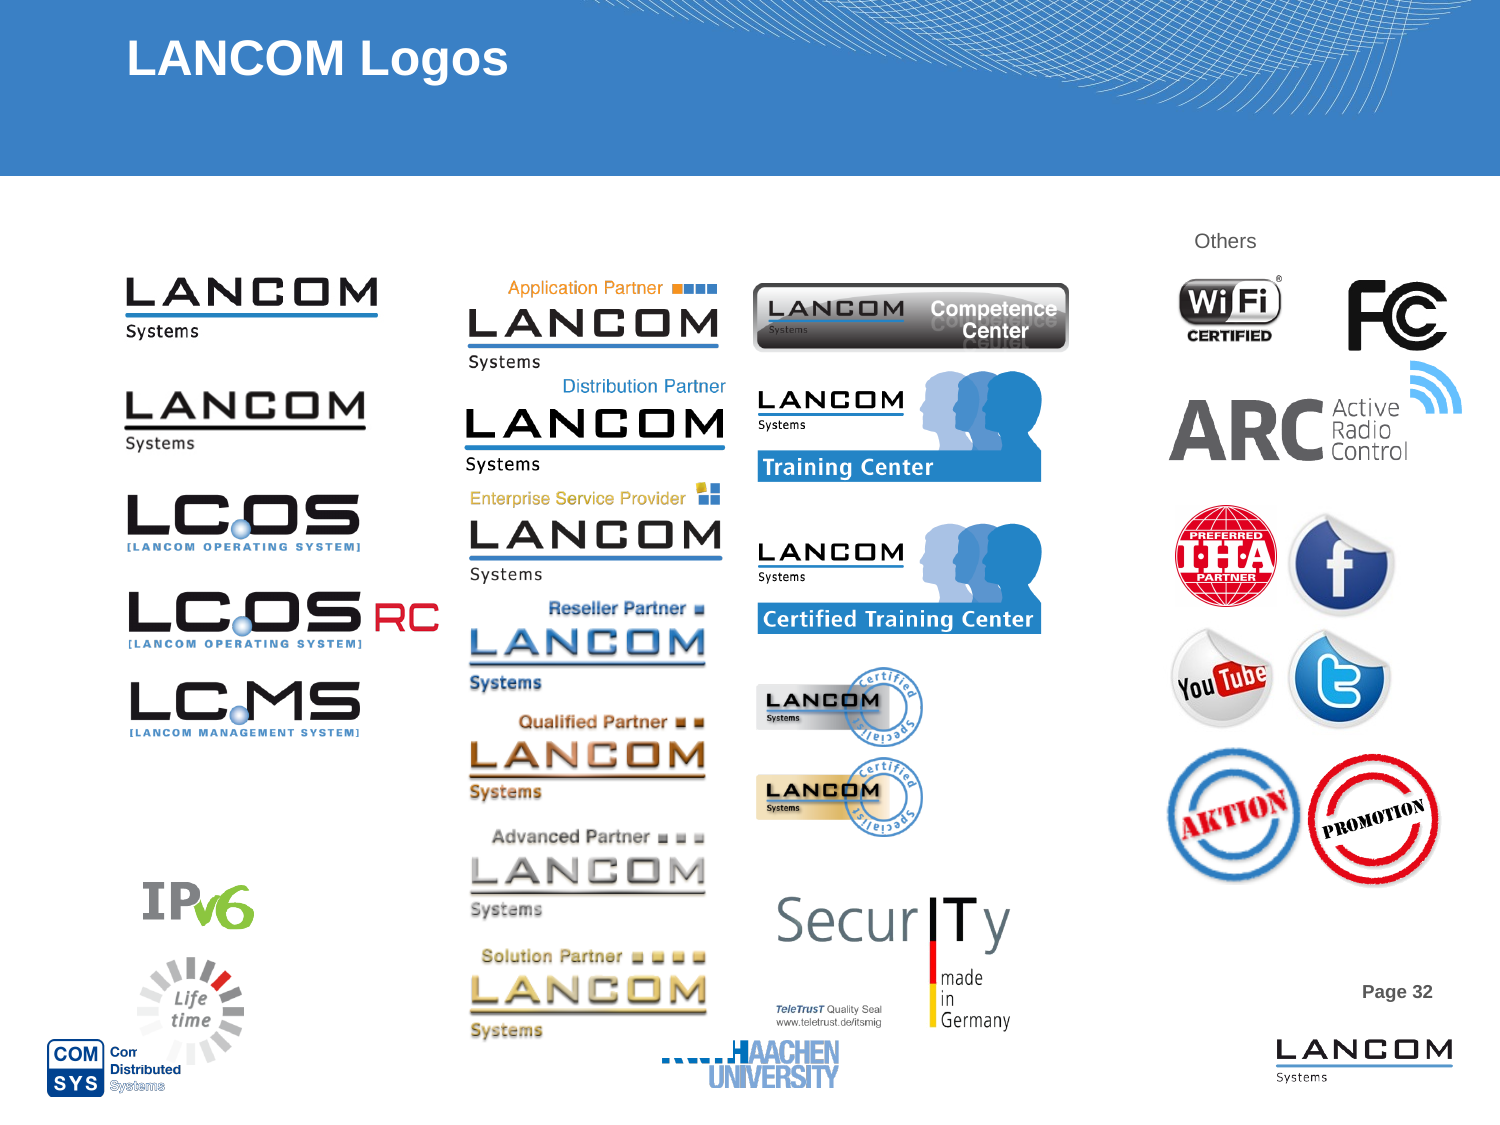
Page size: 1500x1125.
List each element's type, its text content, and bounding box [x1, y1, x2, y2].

picture [137, 957, 244, 1065]
picture [772, 891, 1014, 1036]
picture [1163, 504, 1477, 923]
picture [100, 247, 402, 471]
picture [467, 278, 719, 371]
picture [143, 882, 254, 938]
picture [757, 523, 1042, 634]
picture [0, 0, 1500, 176]
picture [130, 681, 360, 737]
picture [756, 757, 923, 837]
picture [1168, 360, 1462, 461]
title LANCOM Logos [126, 18, 1196, 146]
picture [757, 371, 1042, 482]
picture [120, 476, 733, 1058]
text_box Others [1179, 220, 1272, 261]
picture [1275, 1039, 1453, 1084]
picture [756, 667, 923, 747]
picture [1175, 274, 1283, 344]
picture [1348, 280, 1447, 351]
picture [464, 376, 726, 474]
picture [119, 493, 366, 553]
picture [753, 283, 1069, 353]
